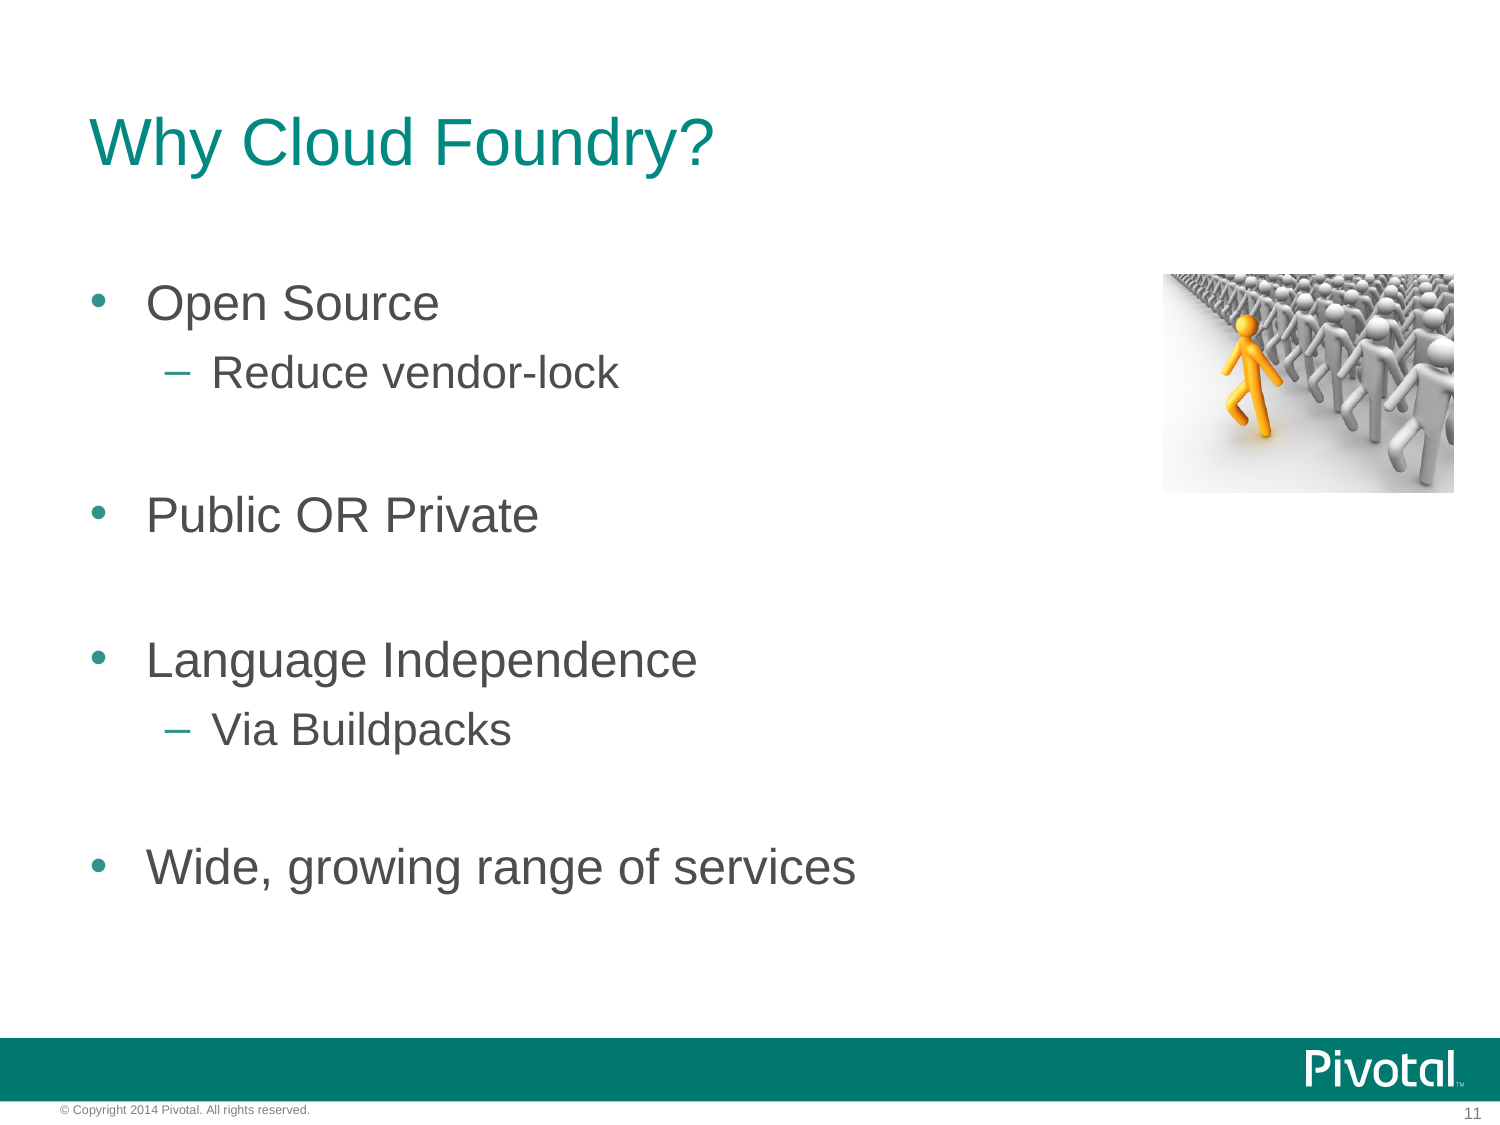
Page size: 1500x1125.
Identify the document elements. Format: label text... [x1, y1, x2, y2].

title Why Cloud Foundry? [75, 91, 1426, 187]
list Open Source Reduce vendor-lock Public OR Private Language Independence Via Buildpacks Wide, growing range of services [75, 262, 1426, 903]
picture [1163, 274, 1454, 493]
picture [1306, 1050, 1464, 1087]
